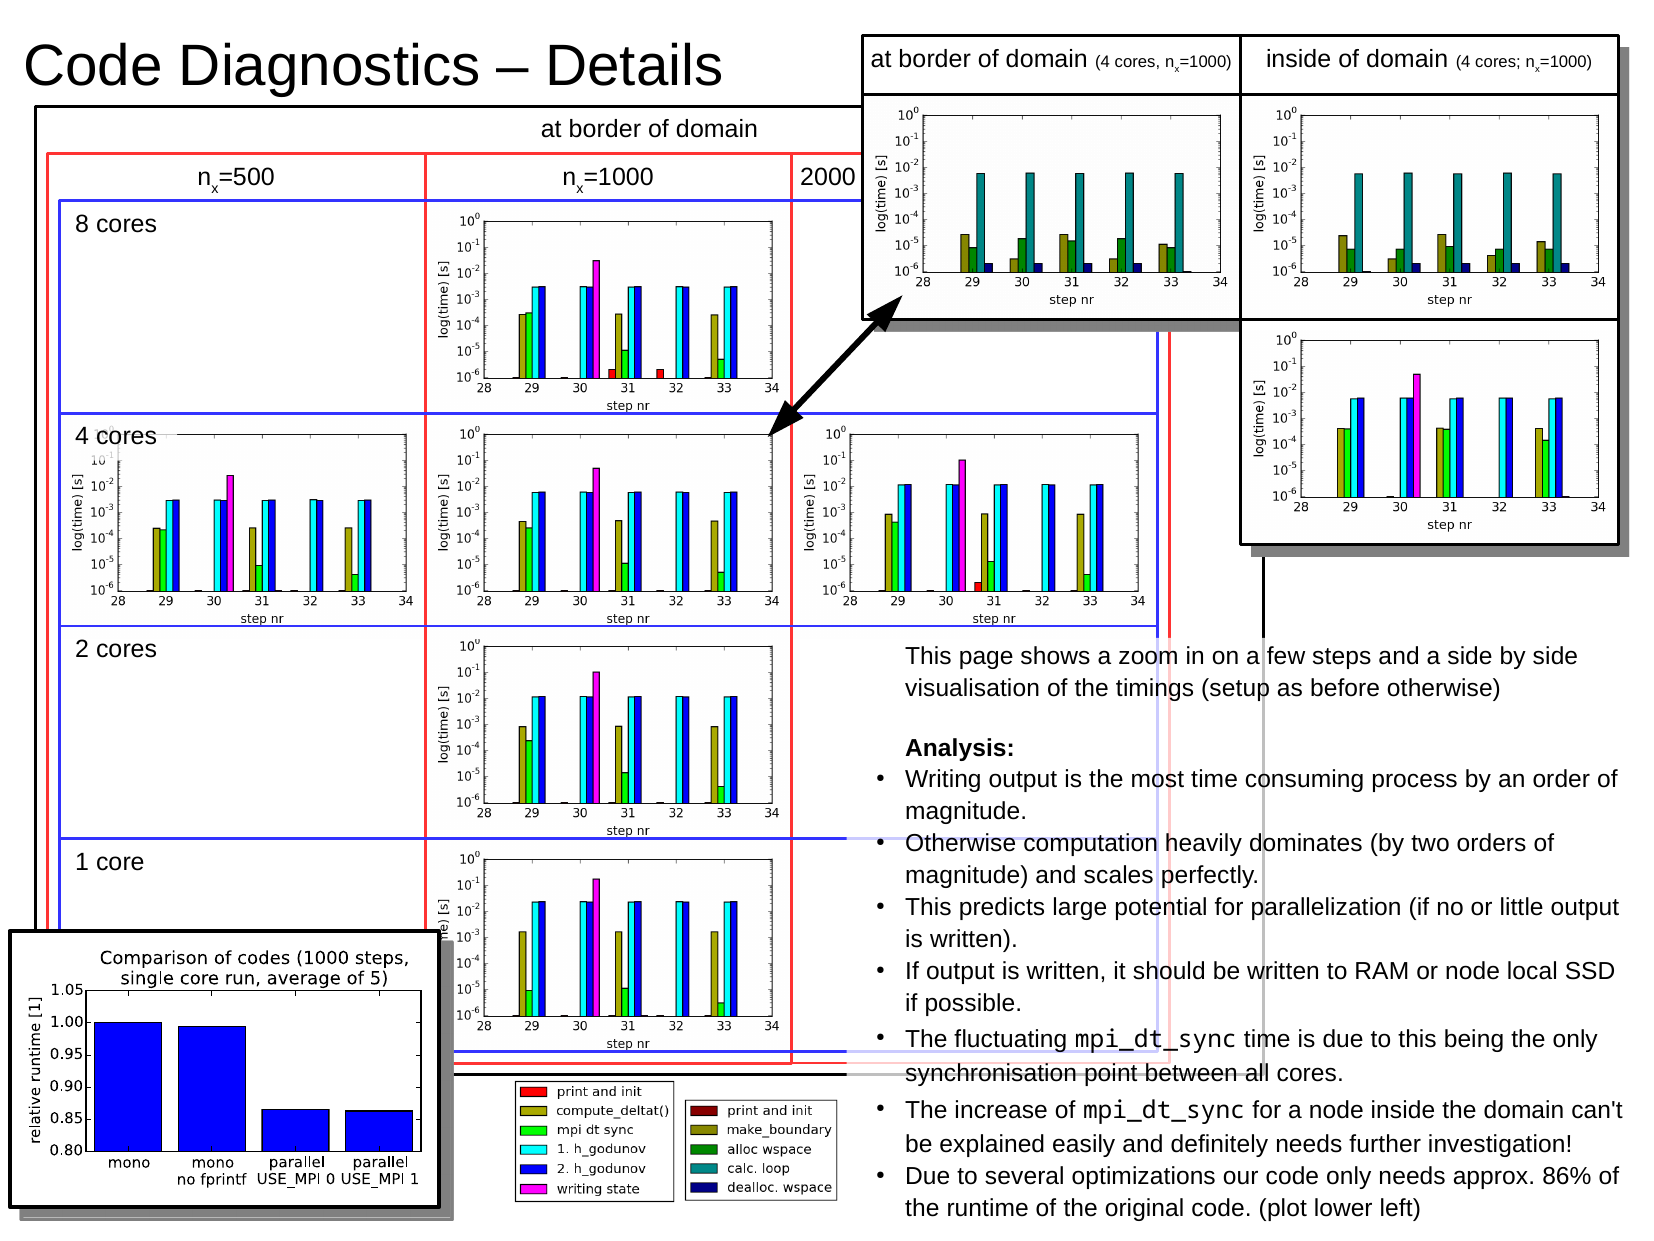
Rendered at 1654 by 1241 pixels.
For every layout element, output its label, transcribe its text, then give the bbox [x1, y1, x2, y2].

text_box 1 core [59, 838, 846, 1052]
text_box nx=1000 [426, 153, 791, 200]
text_box at border of domain (4 cores, nx=1000) [864, 37, 1239, 93]
picture [1242, 96, 1617, 318]
picture [864, 96, 1239, 318]
text_box 8 cores [798, 321, 1158, 413]
text_box 2000 [791, 1052, 846, 1063]
text_box 2 cores [59, 626, 1158, 838]
text_box inside of domain (4 cores; nx=1000) [1242, 37, 1617, 93]
title Code Diagnostics – Details [23, 23, 1630, 107]
text_box at border of domain [35, 106, 861, 929]
picture [1242, 321, 1617, 543]
text_box 2000 [1158, 321, 1170, 637]
picture [11, 933, 437, 1205]
text_box 2000 [791, 153, 861, 200]
text_box nx=500 [47, 153, 426, 929]
text_box at border of domain [454, 1063, 846, 1075]
text_box 8 cores [59, 200, 873, 413]
picture [506, 1075, 839, 1204]
text_box nx=1000 [454, 1052, 792, 1064]
text_box 4 cores [59, 413, 1158, 626]
list This page shows a zoom in on a few steps and a side by side visualisation of the timings (setup as before otherwise) Analysis: Writing output is the most time consuming process by an order of magnitude. Otherwise computation heavily dominates (by two orders of magnitude) and scales perfectly. This predicts large potential for parallelization (if no or little output is written). If output is written, it should be written to RAM or node local SSD if possible. The fluctuating mpi_dt_sync time is due to this being the only synchronisation point between all cores. The increase of mpi_dt_sync for a node inside the domain can't be explained easily and definitely needs further investigation! Due to several optimizations our code only needs approx. 86% of the runtime of the original code. (plot lower left) [846, 637, 1631, 1229]
text_box at border of domain [1170, 321, 1264, 637]
